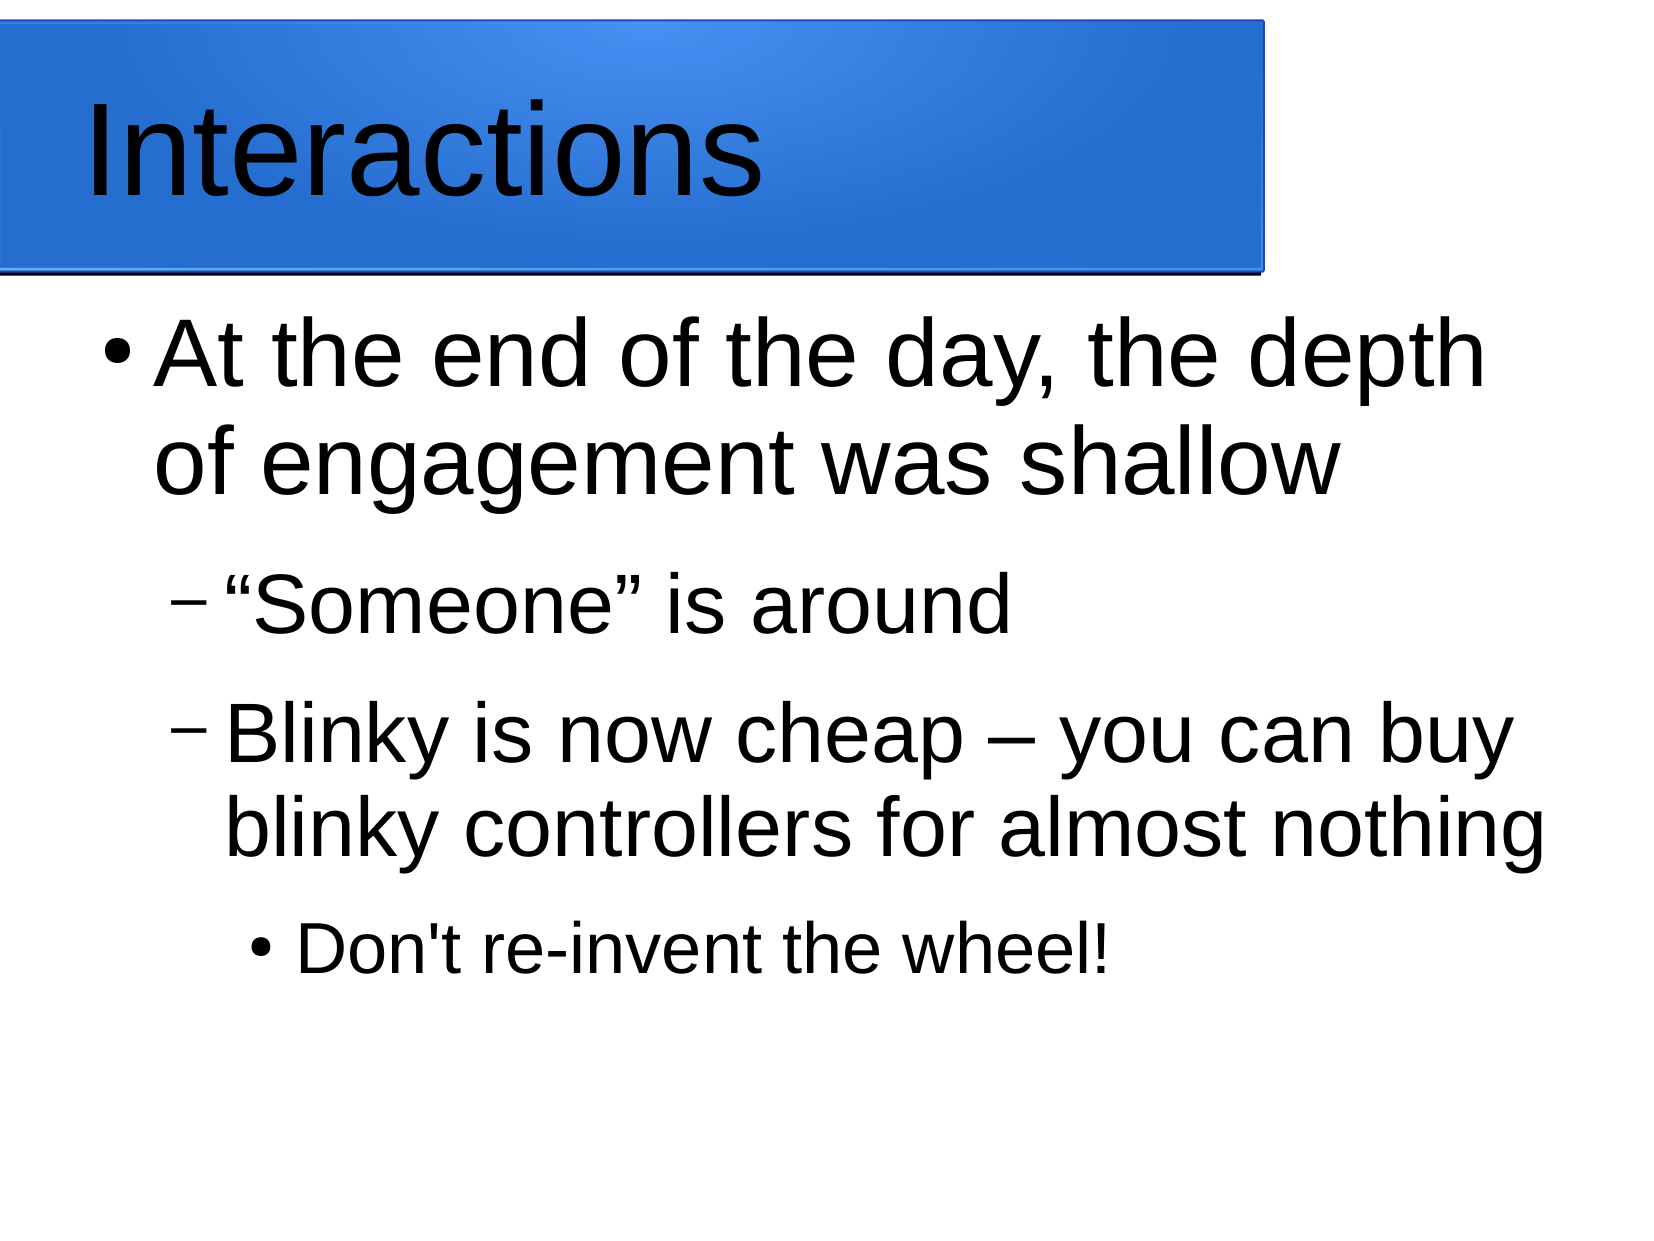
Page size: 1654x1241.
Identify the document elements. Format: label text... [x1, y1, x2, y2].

title Interactions [82, 47, 1235, 252]
list At the end of the day, the depth of engagement was shallow “Someone” is around Blinky is now cheap – you can buy blinky controllers for almost nothing Don't re-invent the wheel! [82, 299, 1571, 1019]
